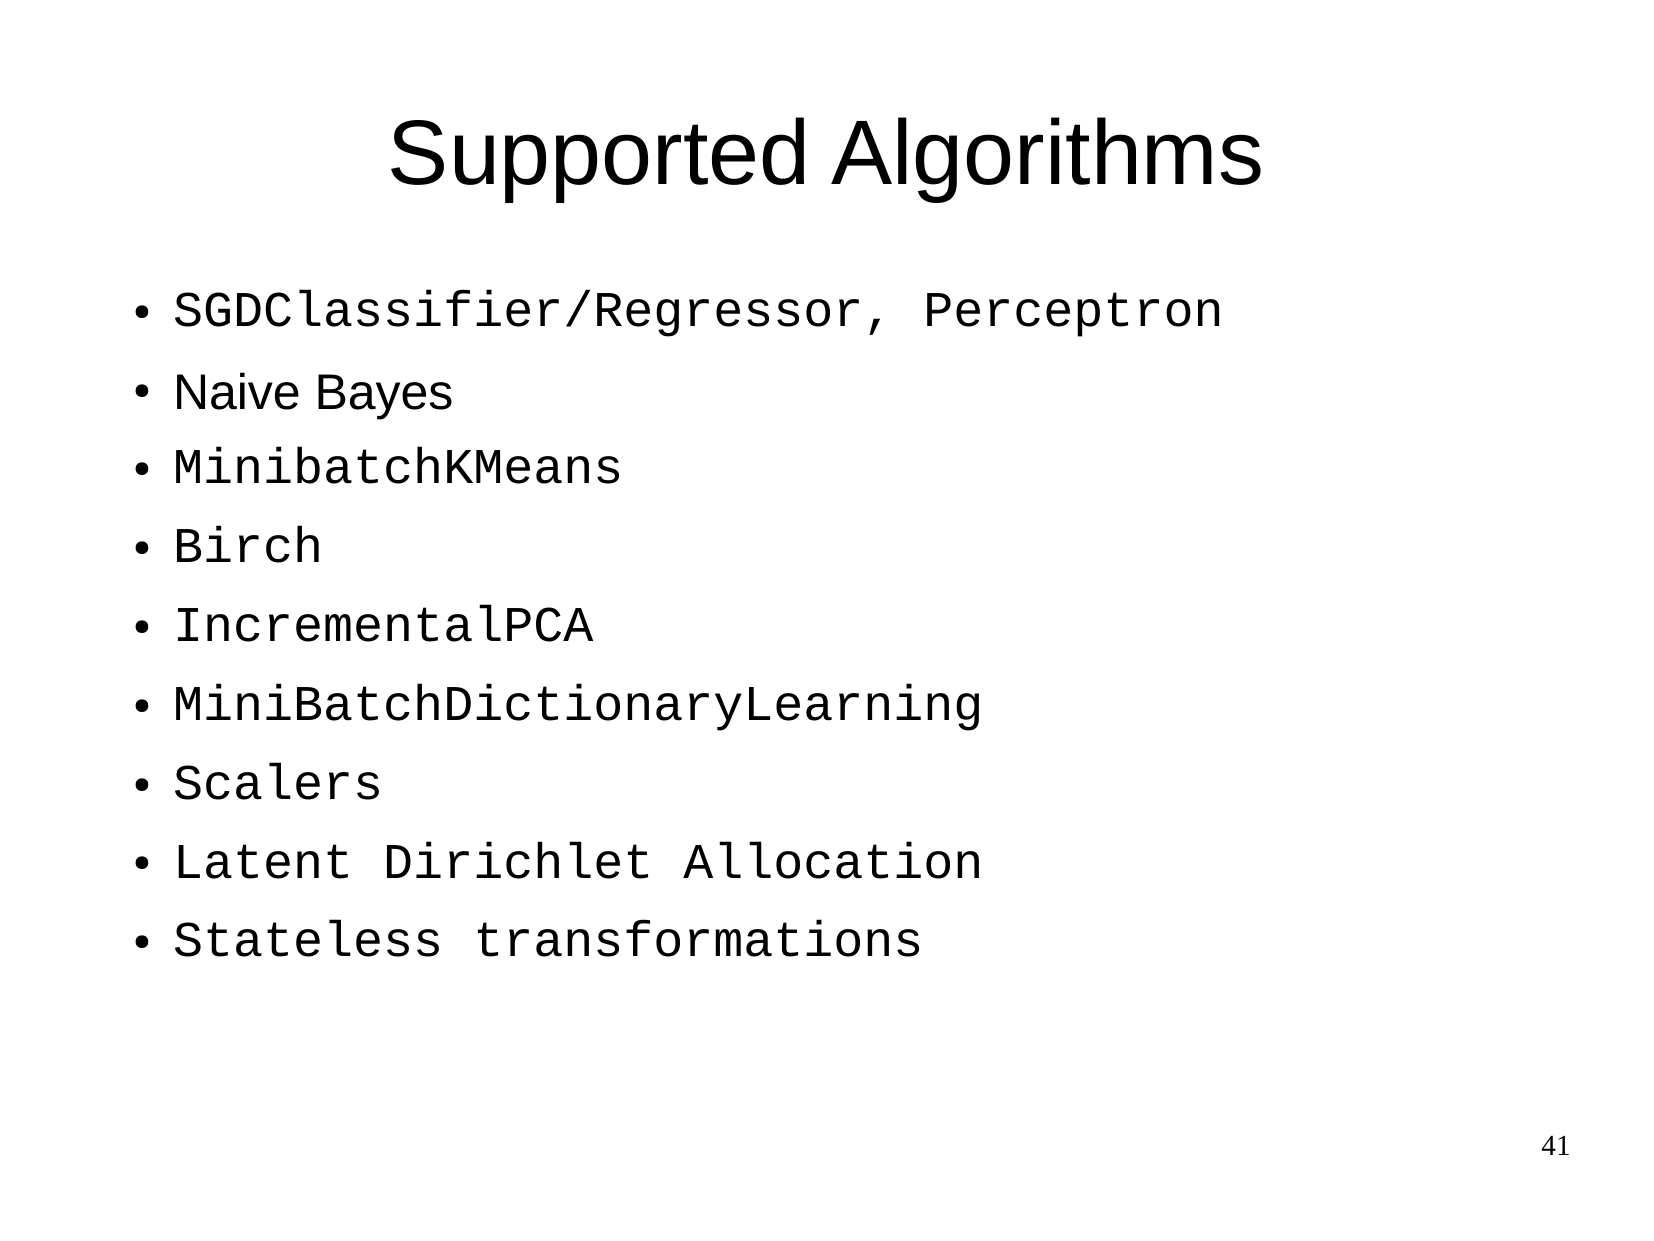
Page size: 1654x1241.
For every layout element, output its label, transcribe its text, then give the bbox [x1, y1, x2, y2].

list SGDClassifier/Regressor, Perceptron Naive Bayes MinibatchKMeans Birch IncrementalPCA MiniBatchDictionaryLearning Scalers Latent Dirichlet Allocation Stateless transformations [120, 285, 1441, 976]
title Supported Algorithms [82, 49, 1571, 257]
